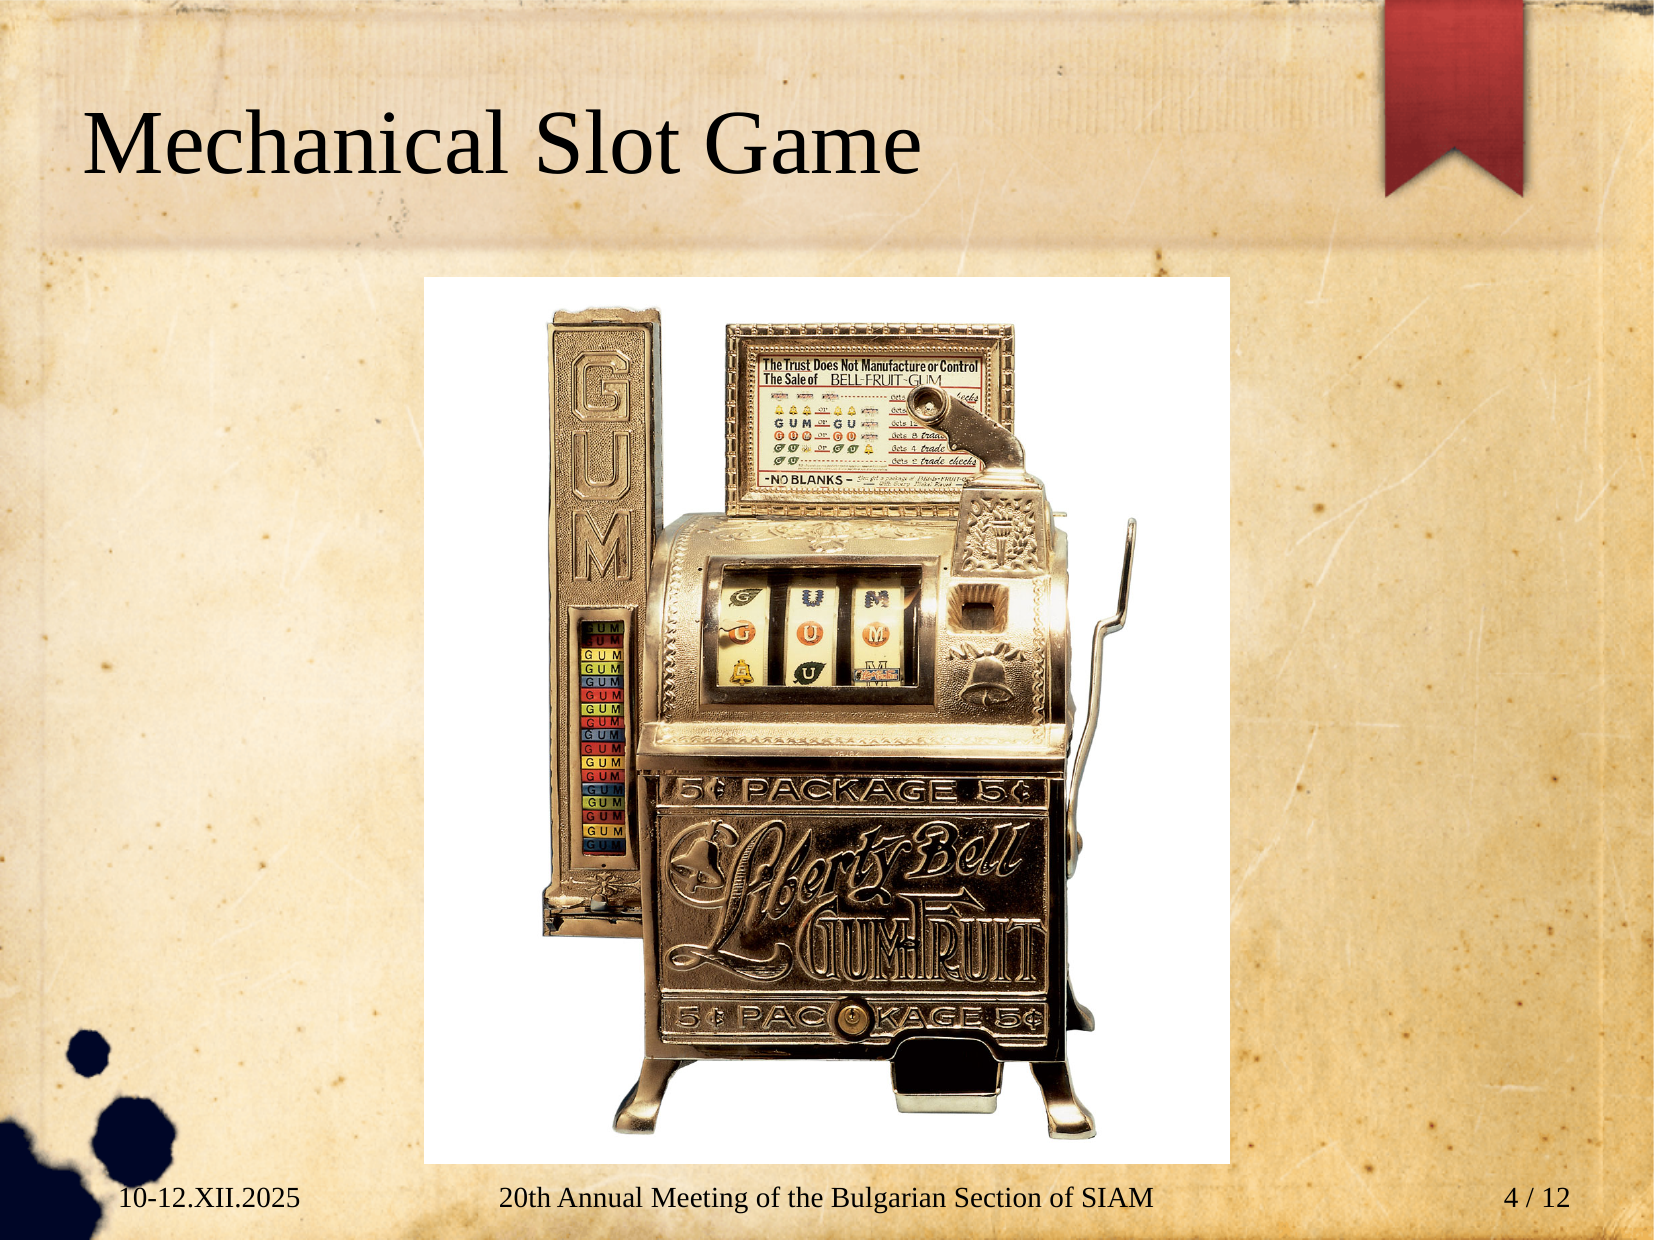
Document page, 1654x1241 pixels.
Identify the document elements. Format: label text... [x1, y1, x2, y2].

title Mechanical Slot Game [82, 49, 1347, 237]
picture [0, 0, 1654, 1240]
